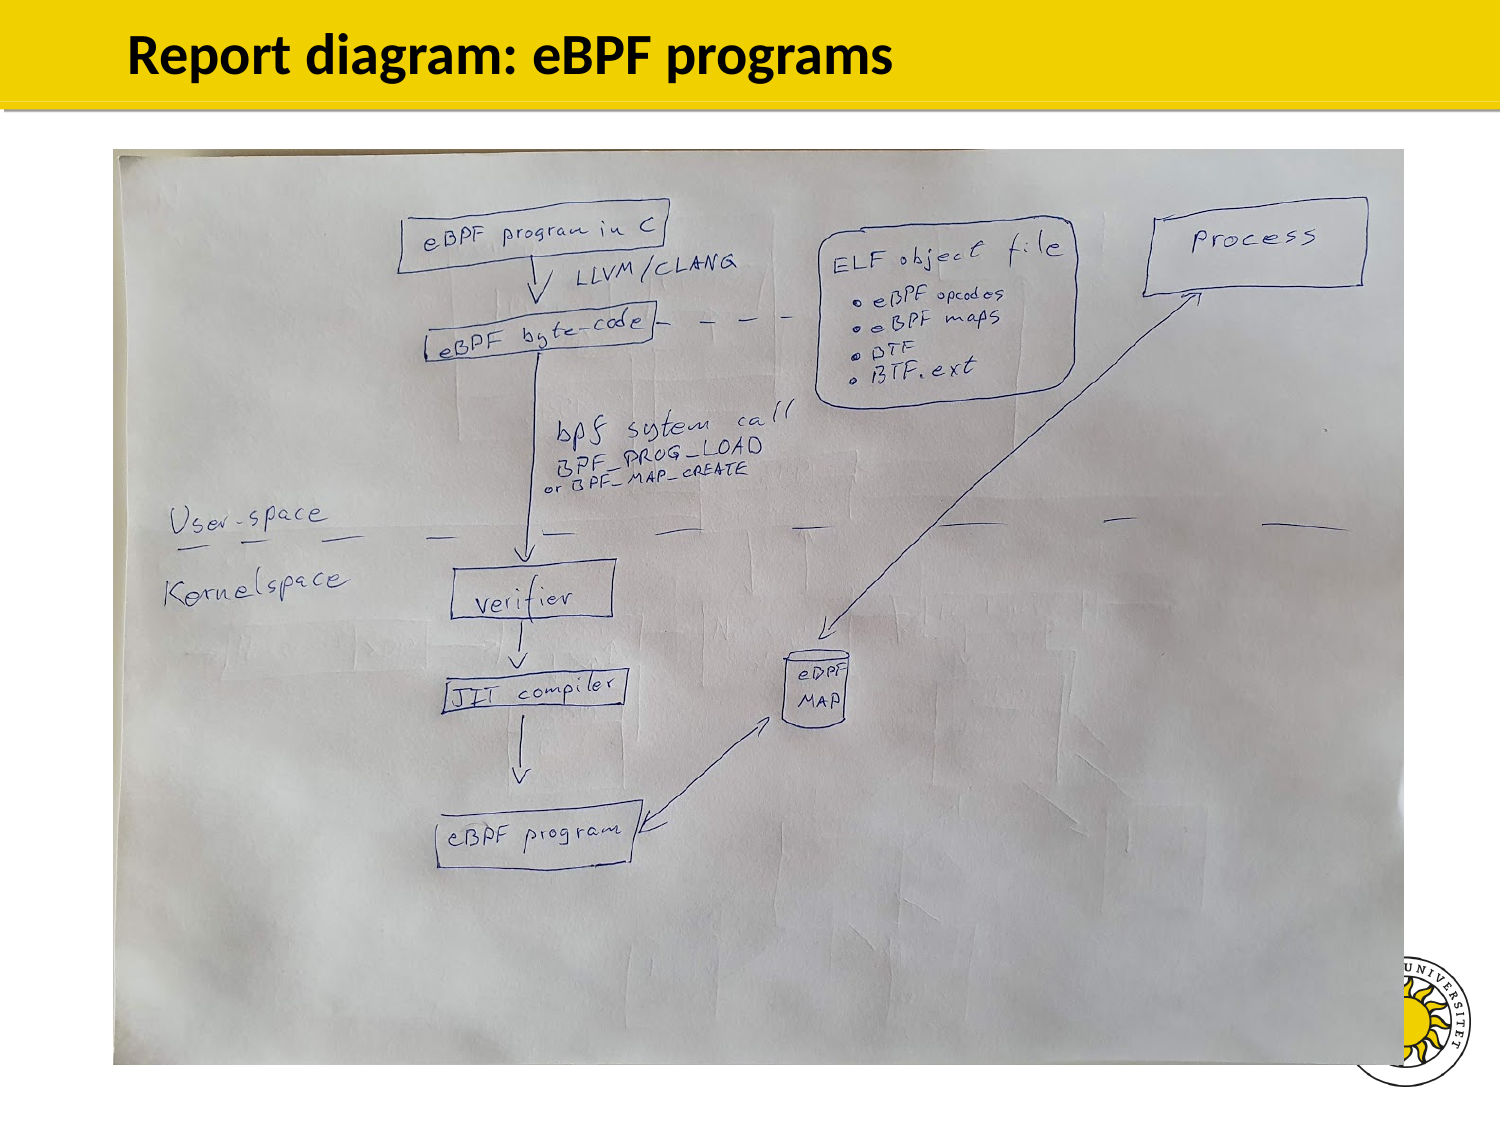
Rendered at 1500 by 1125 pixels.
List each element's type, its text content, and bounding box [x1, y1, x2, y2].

title Report diagram: eBPF programs [112, 0, 1388, 102]
picture [113, 149, 1471, 1095]
